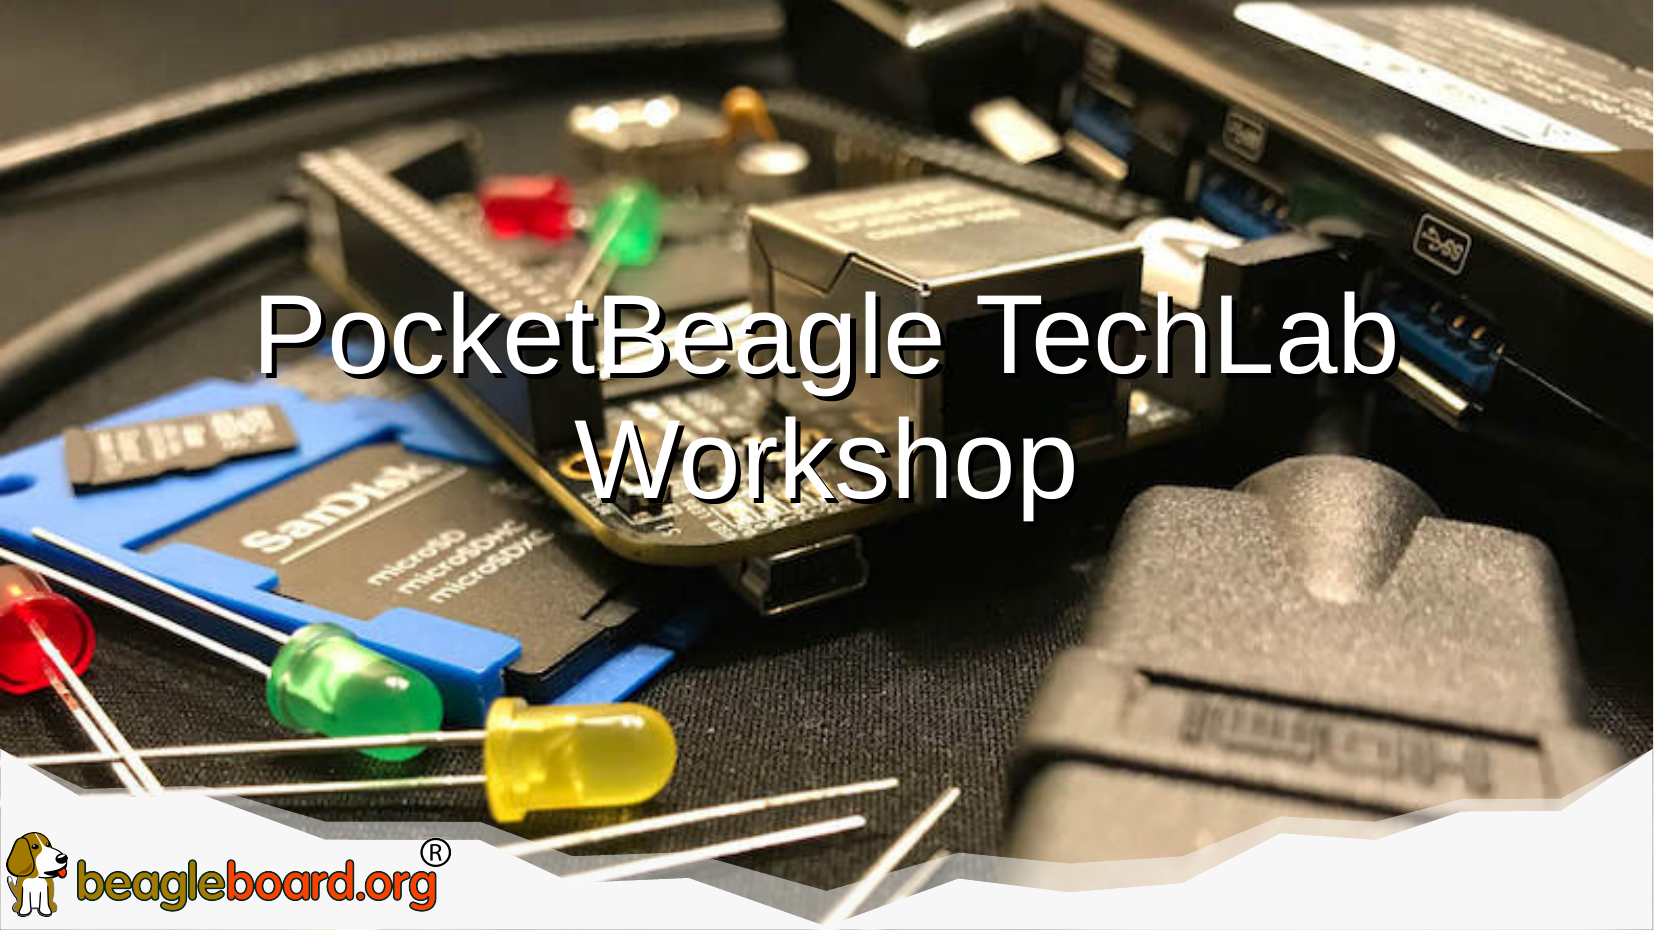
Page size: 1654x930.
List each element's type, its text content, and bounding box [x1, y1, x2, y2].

subtitle PocketBeagle TechLab Workshop [82, 37, 1571, 757]
picture [0, 0, 1654, 930]
